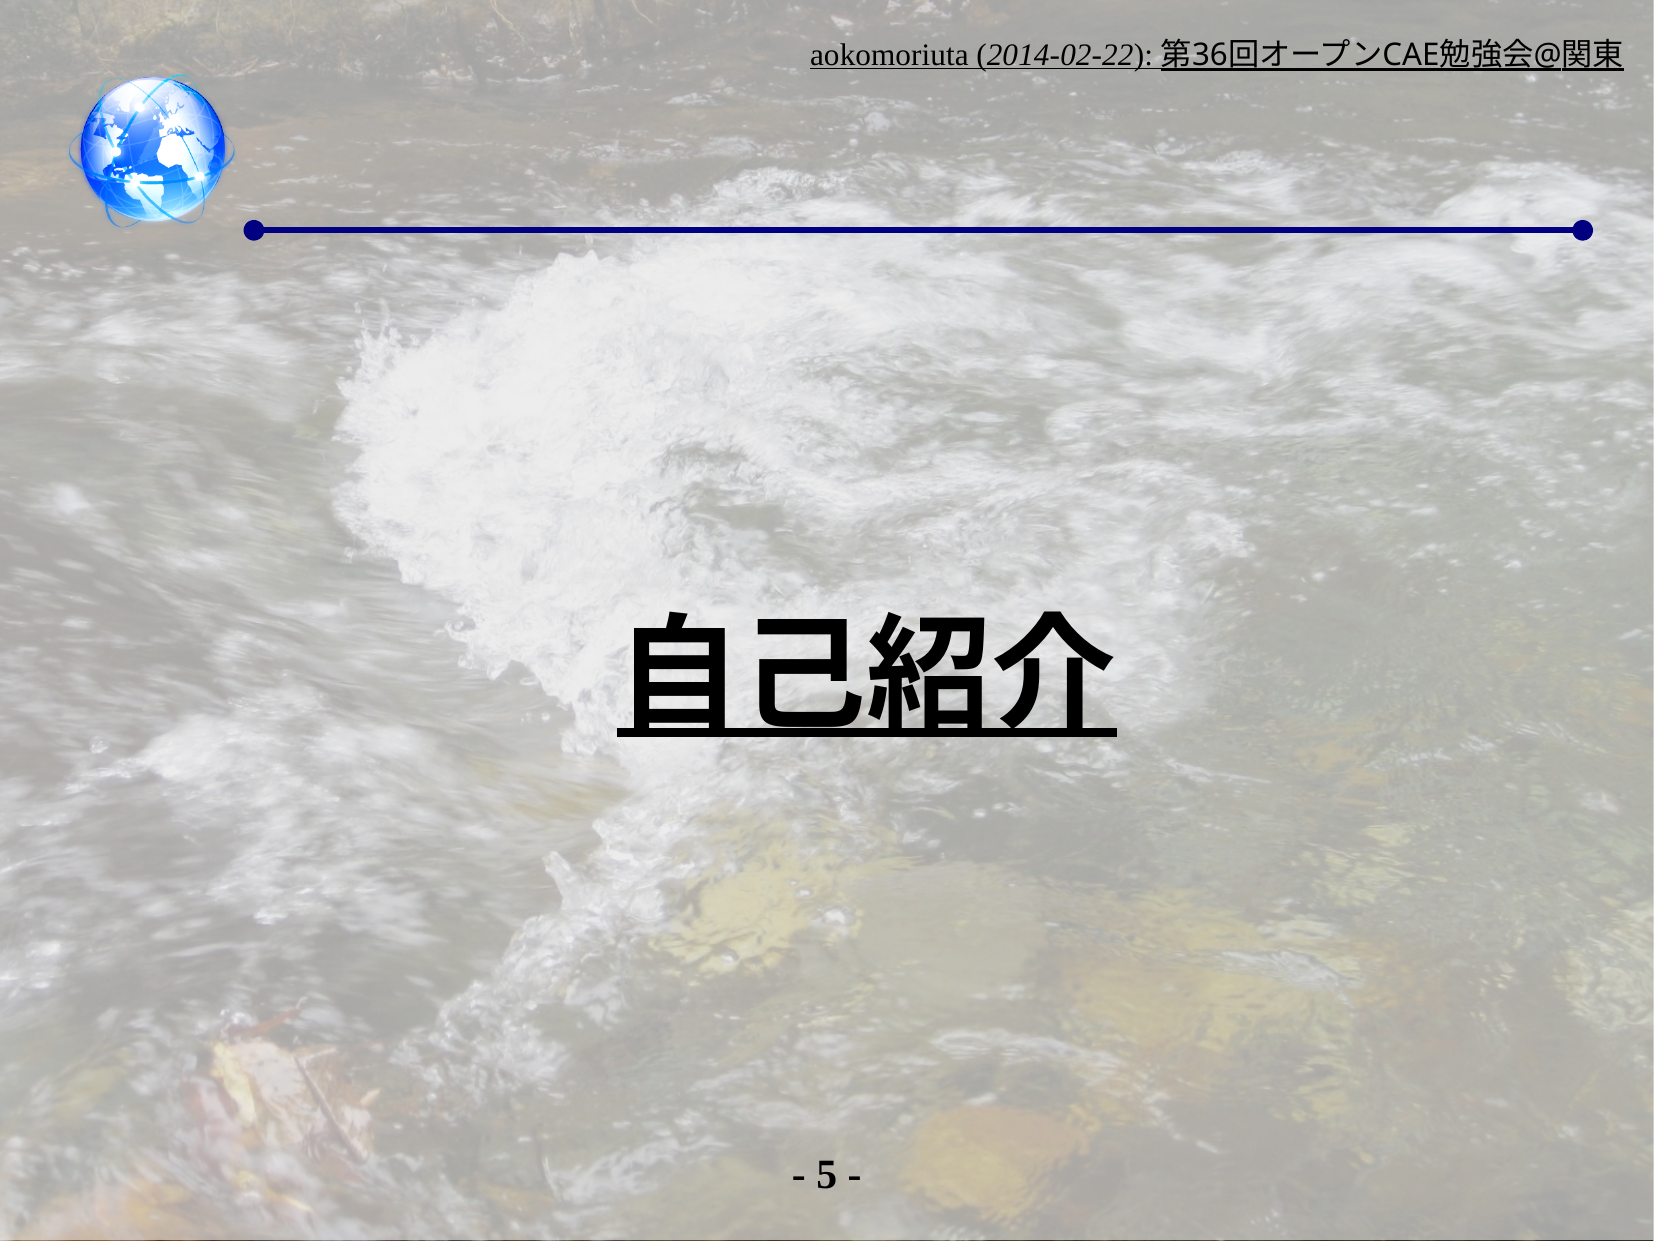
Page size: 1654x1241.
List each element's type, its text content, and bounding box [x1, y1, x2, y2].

text_box 自己紹介 [29, 570, 1625, 759]
picture [65, 64, 237, 236]
